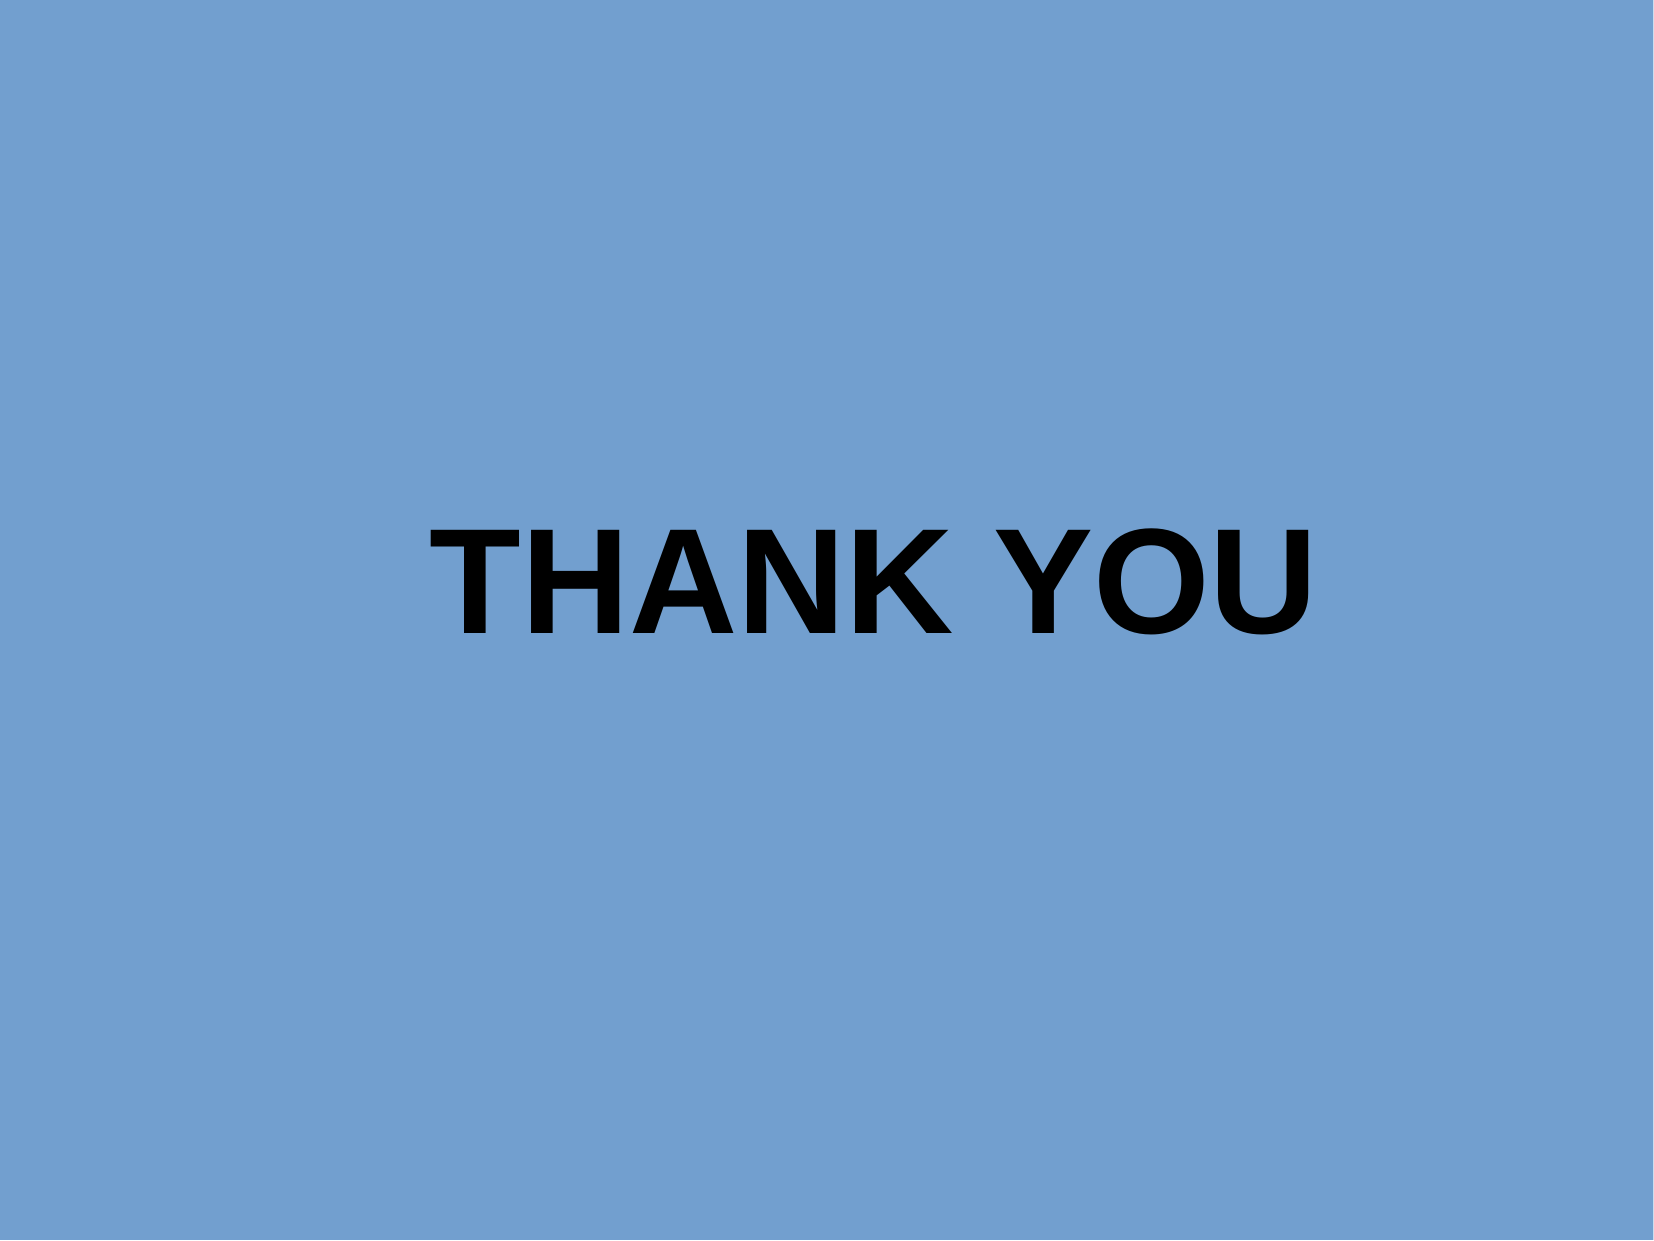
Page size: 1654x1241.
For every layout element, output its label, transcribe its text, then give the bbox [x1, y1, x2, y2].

list THANK YOU [94, 497, 1583, 1217]
